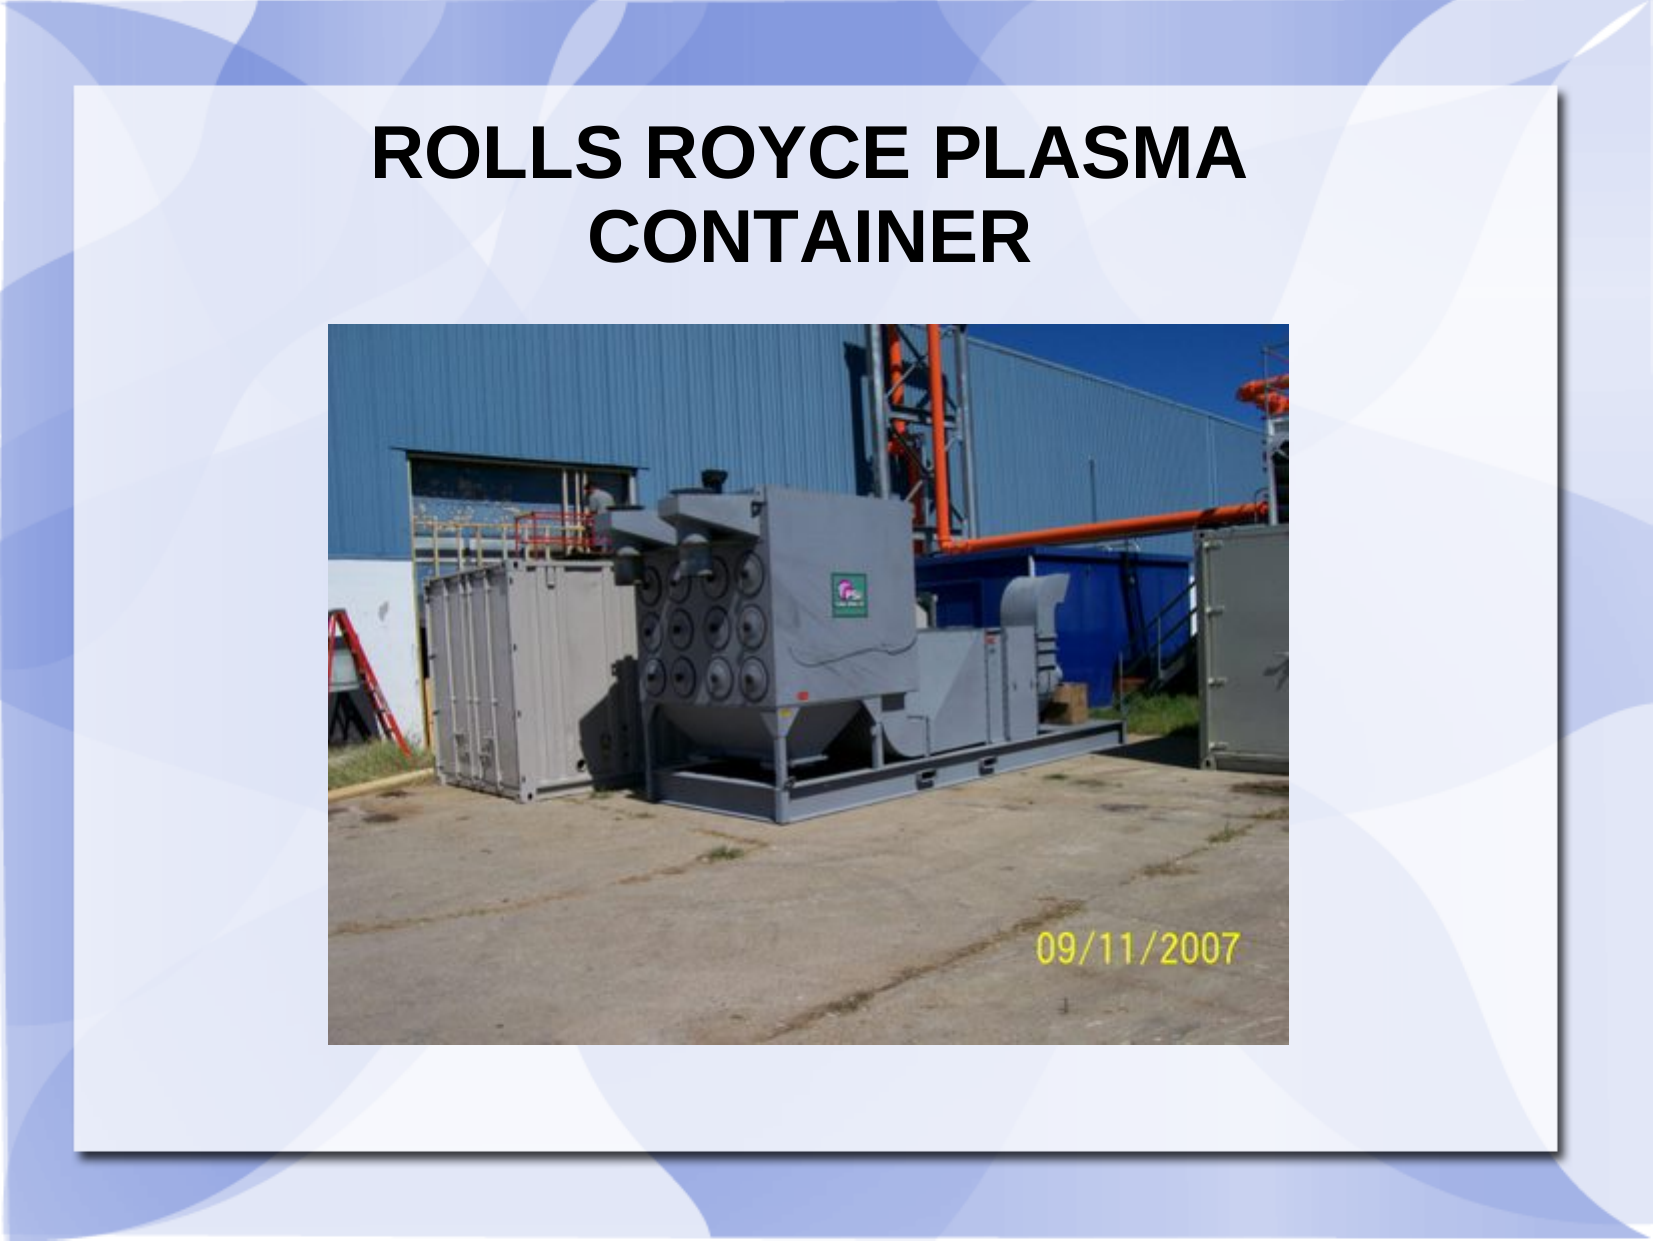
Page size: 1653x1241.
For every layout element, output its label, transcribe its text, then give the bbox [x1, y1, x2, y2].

title ROLLS ROYCE PLASMA CONTAINER [240, 90, 1381, 298]
picture [0, 0, 1653, 1241]
